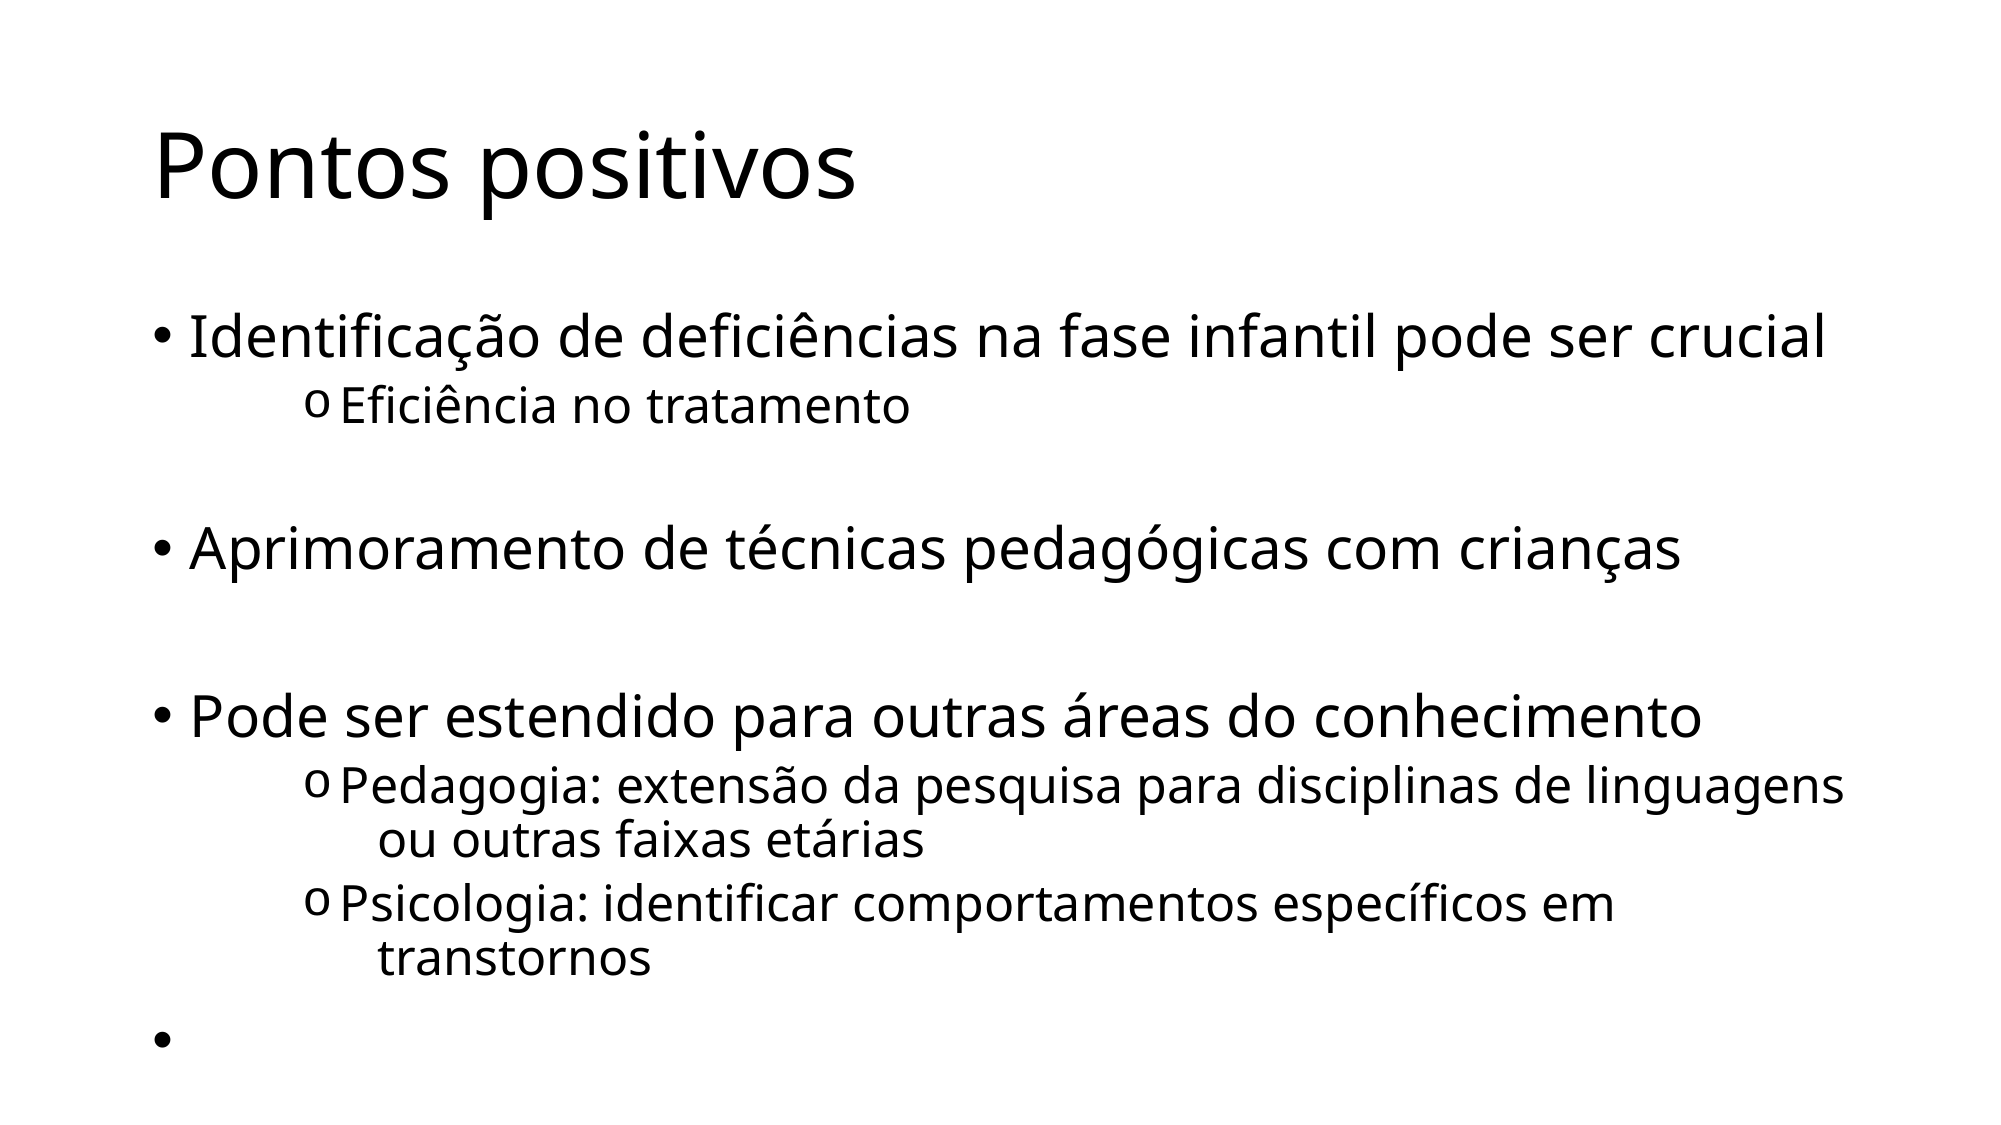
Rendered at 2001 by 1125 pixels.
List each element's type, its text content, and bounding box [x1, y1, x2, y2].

list Identificação de deficiências na fase infantil pode ser crucial Eficiência no tratamento Aprimoramento de técnicas pedagógicas com crianças Pode ser estendido para outras áreas do conhecimento Pedagogia: extensão da pesquisa para disciplinas de linguagens ou outras faixas etárias Psicologia: identificar comportamentos específicos em transtornos [137, 299, 1863, 1014]
title Pontos positivos [137, 59, 1863, 278]
